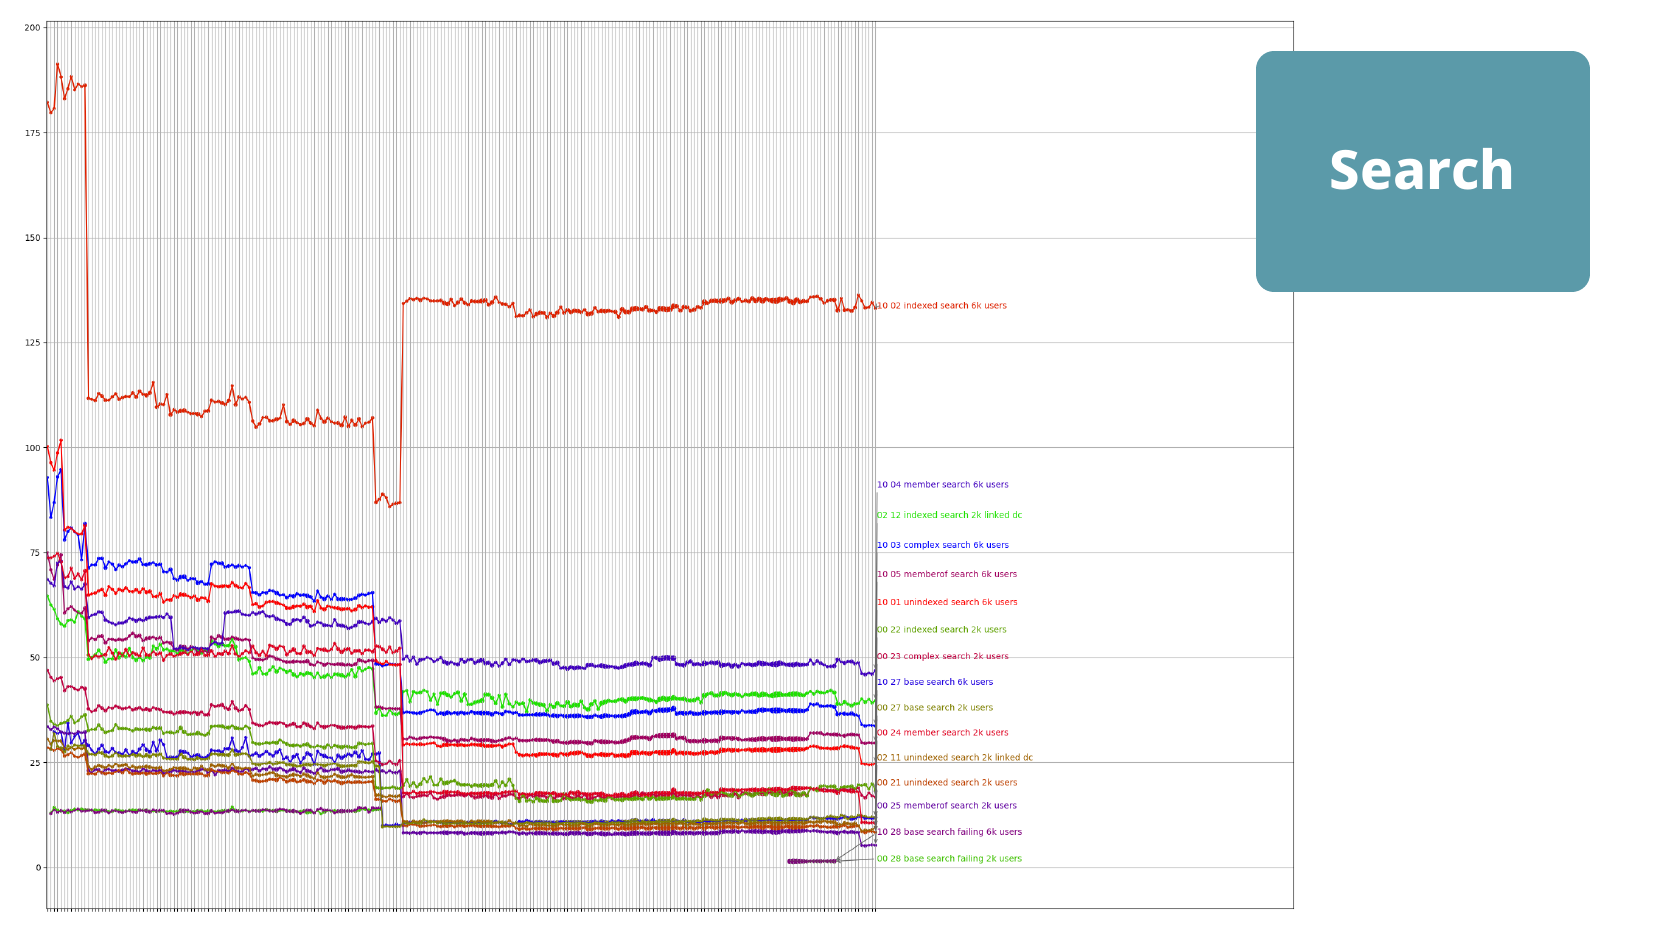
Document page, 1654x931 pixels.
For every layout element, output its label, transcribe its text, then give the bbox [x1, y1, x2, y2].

text_box Search [1273, 69, 1573, 275]
picture [15, 10, 1304, 912]
